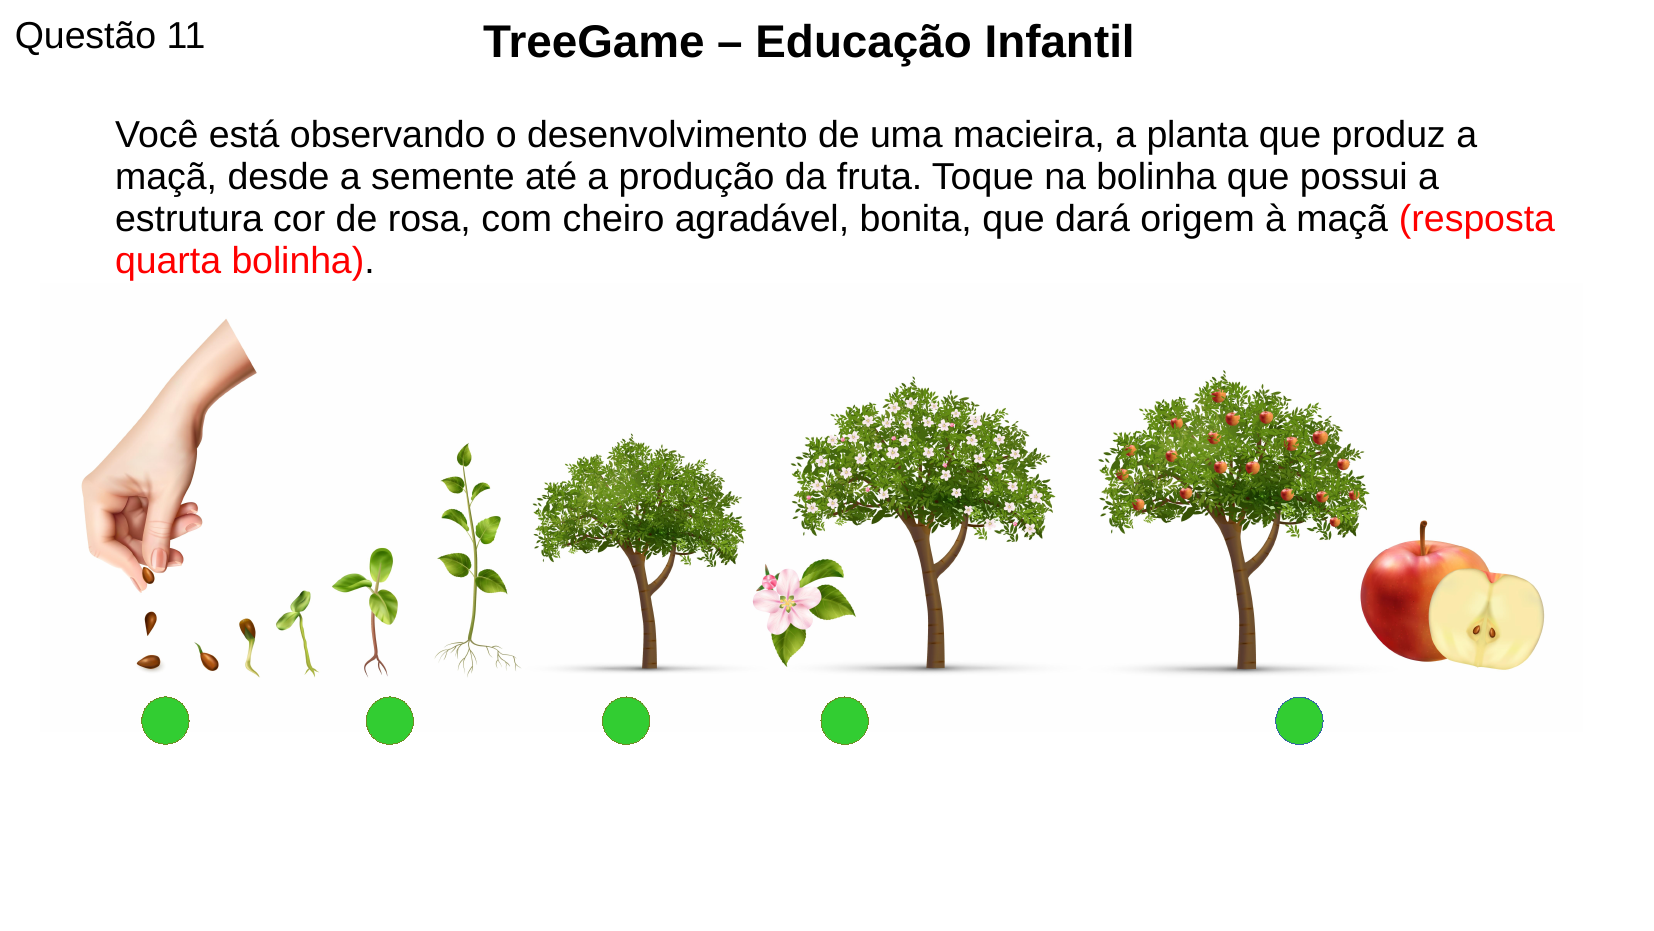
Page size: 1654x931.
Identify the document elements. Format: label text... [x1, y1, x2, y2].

text_box Questão 11 [0, 7, 237, 107]
text_box [366, 696, 414, 745]
text_box [141, 696, 190, 745]
title TreeGame – Educação Infantil [248, 11, 1371, 71]
text_box [1275, 697, 1324, 745]
text_box Você está observando o desenvolvimento de uma macieira, a planta que produz a maçã, desde a semente até a produção da fruta. Toque na bolinha que possui a estrutura cor de rosa, com cheiro agradável, bonita, que dará origem à maçã (resposta quarta bolinha). [100, 106, 1589, 290]
text_box [820, 696, 869, 745]
text_box [602, 696, 650, 745]
picture [40, 283, 1583, 732]
